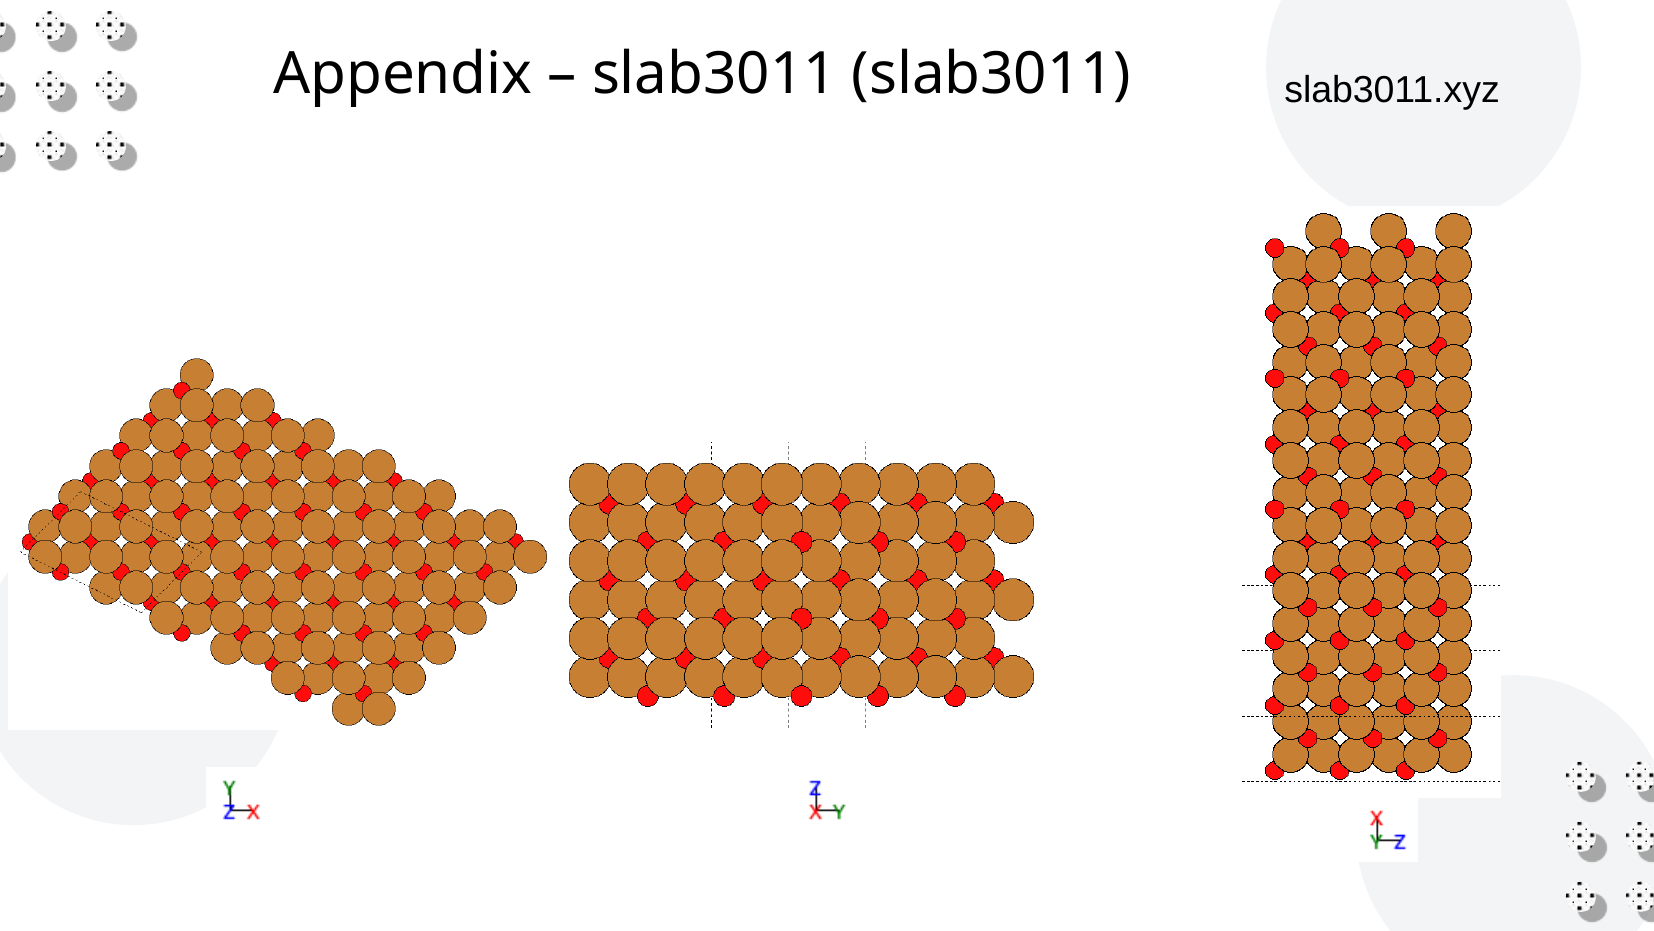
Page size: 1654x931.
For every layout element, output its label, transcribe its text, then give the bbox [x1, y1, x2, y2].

picture [1625, 761, 1654, 792]
picture [8, 345, 1054, 730]
text_box slab3011.xyz [1269, 61, 1595, 161]
picture [1565, 821, 1596, 852]
picture [35, 130, 67, 162]
picture [35, 70, 66, 102]
picture [1565, 881, 1596, 912]
picture [792, 767, 857, 832]
picture [206, 767, 271, 832]
picture [0, 74, 6, 99]
picture [35, 11, 66, 42]
picture [95, 70, 126, 101]
picture [95, 130, 127, 162]
picture [95, 10, 126, 41]
picture [0, 14, 6, 39]
picture [0, 133, 7, 159]
text_box Appendix – slab3011 (slab3011) [164, 24, 1241, 198]
picture [1625, 821, 1654, 852]
picture [1625, 881, 1654, 912]
picture [1565, 761, 1596, 792]
picture [1240, 206, 1501, 862]
